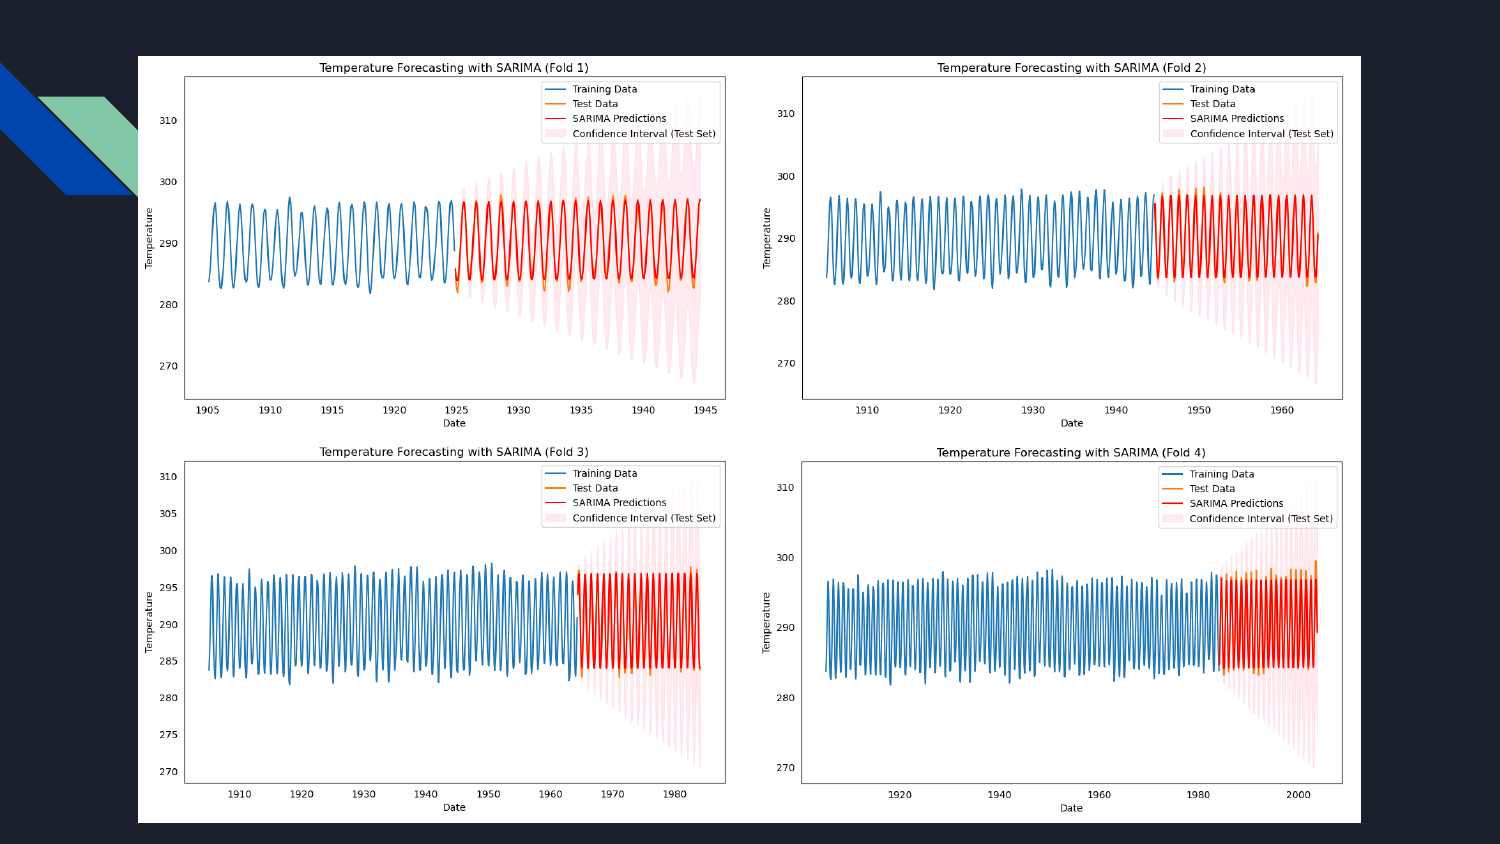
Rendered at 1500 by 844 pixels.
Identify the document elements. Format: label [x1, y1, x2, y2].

picture [138, 56, 1361, 823]
